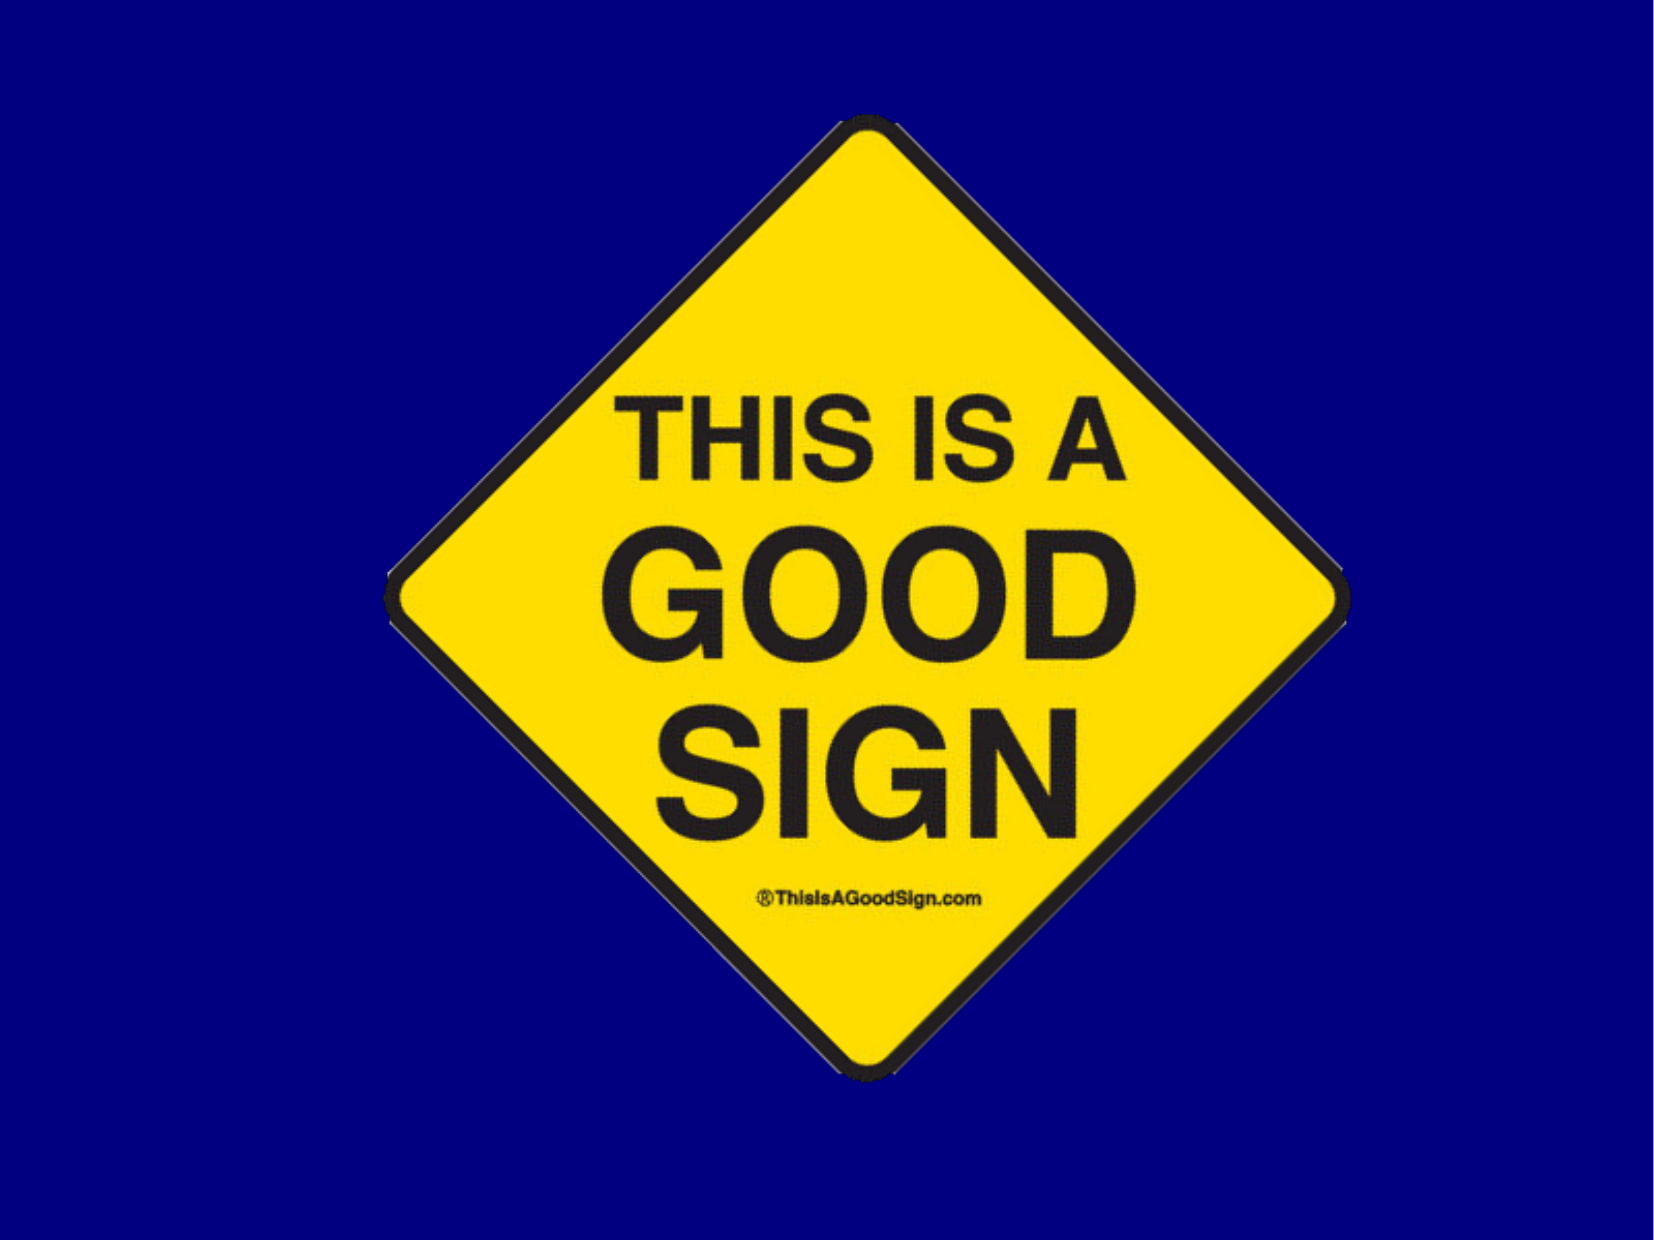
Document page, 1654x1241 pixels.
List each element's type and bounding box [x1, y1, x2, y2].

picture [249, 0, 1490, 1236]
